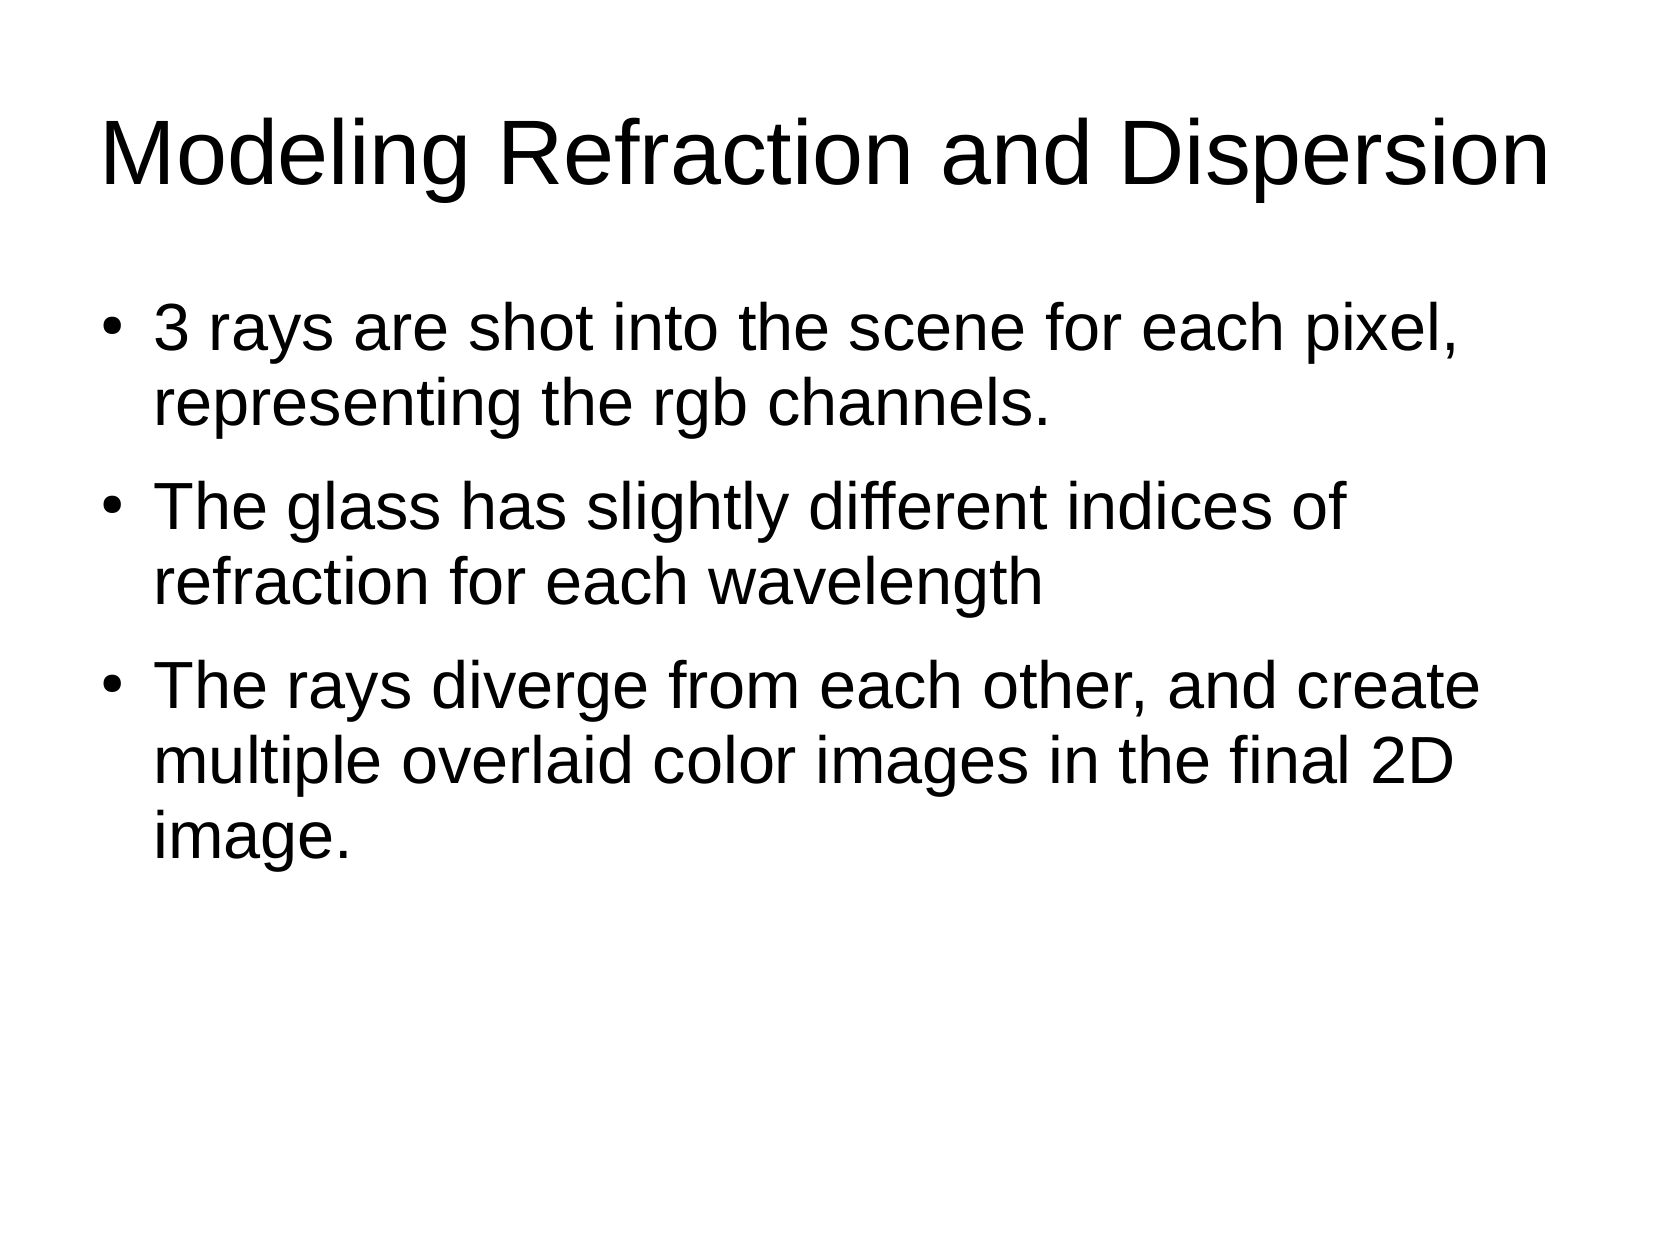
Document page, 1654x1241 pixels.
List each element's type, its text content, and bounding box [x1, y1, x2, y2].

list 3 rays are shot into the scene for each pixel, representing the rgb channels. The glass has slightly different indices of refraction for each wavelength The rays diverge from each other, and create multiple overlaid color images in the final 2D image. [82, 290, 1571, 1010]
title Modeling Refraction and Dispersion [82, 49, 1571, 257]
